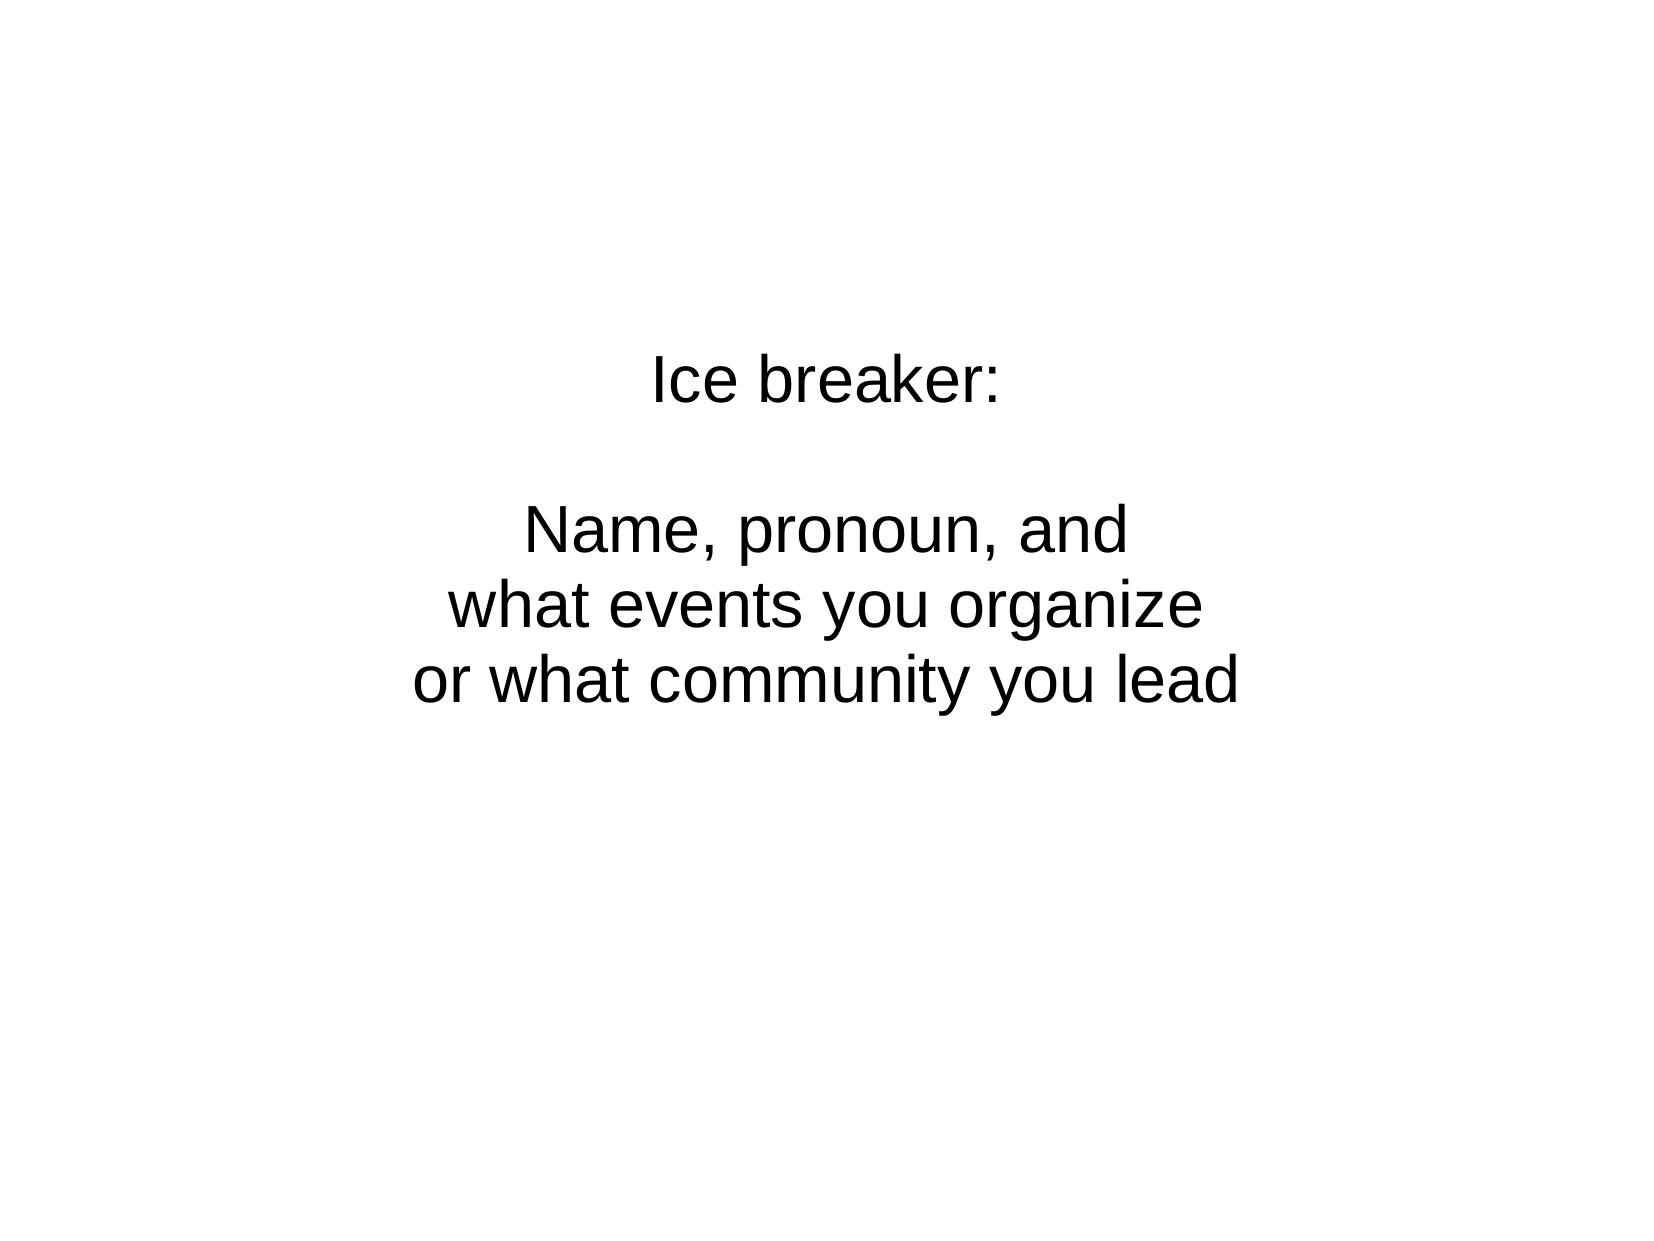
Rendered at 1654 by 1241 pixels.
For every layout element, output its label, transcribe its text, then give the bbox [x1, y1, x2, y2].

subtitle Ice breaker: Name, pronoun, and what events you organize or what community you lead [82, 49, 1571, 1010]
